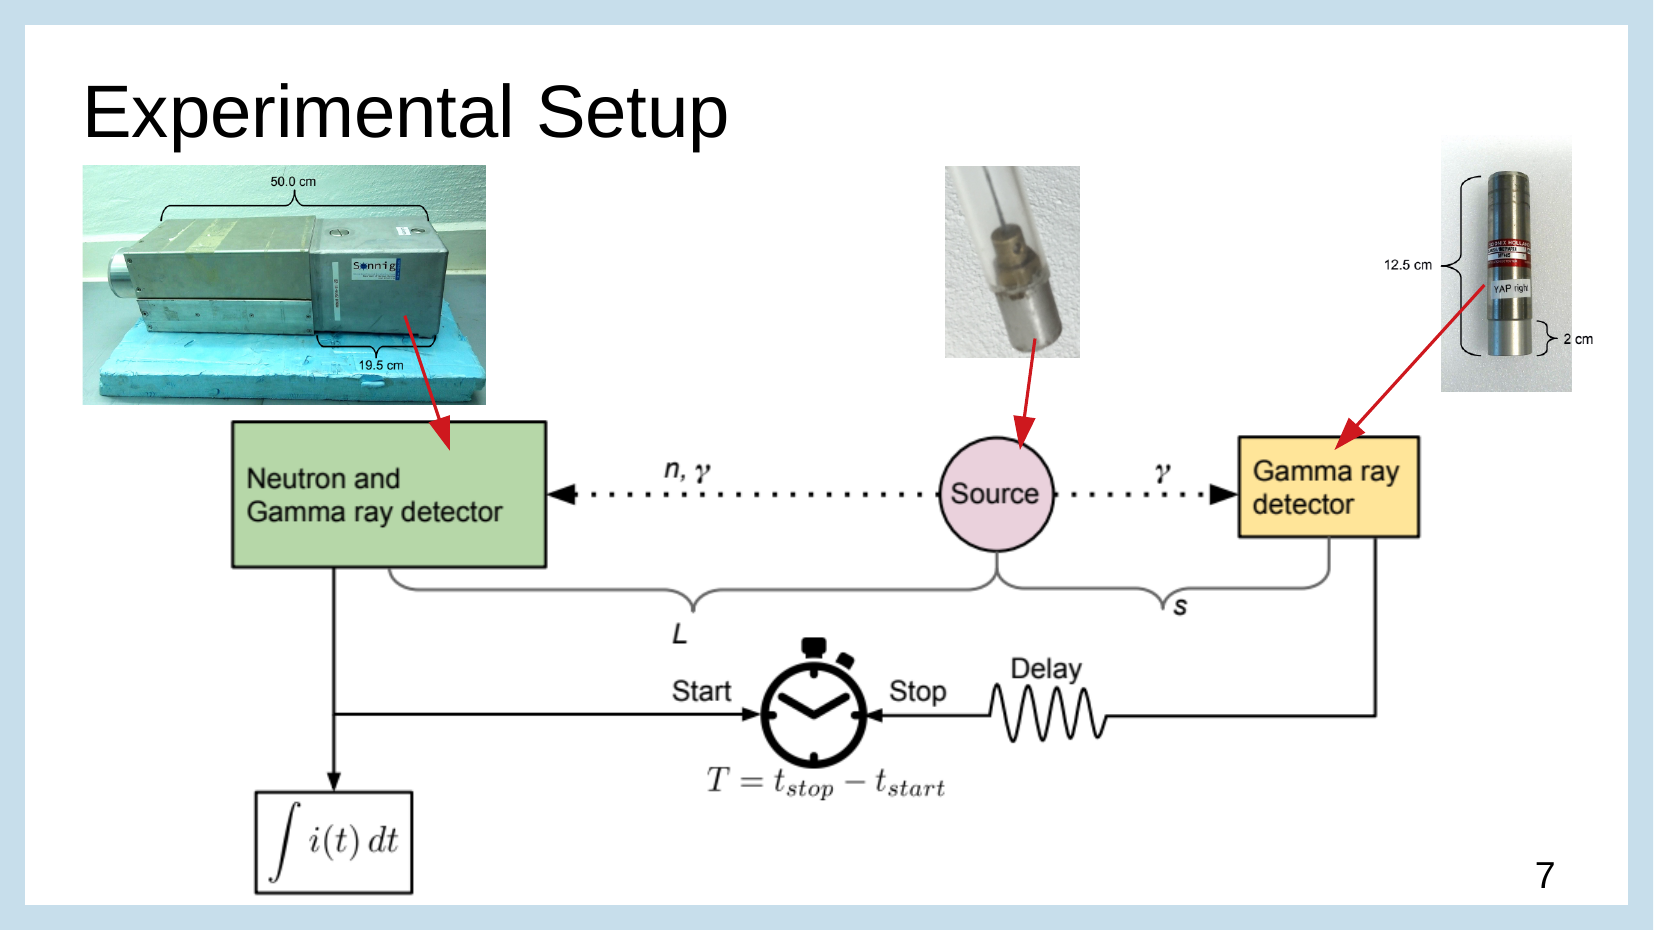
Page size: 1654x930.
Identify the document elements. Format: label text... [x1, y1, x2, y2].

picture [82, 165, 486, 406]
title Experimental Setup [82, 35, 1560, 189]
picture [945, 165, 1081, 358]
picture [1379, 134, 1601, 393]
picture [225, 416, 1426, 901]
